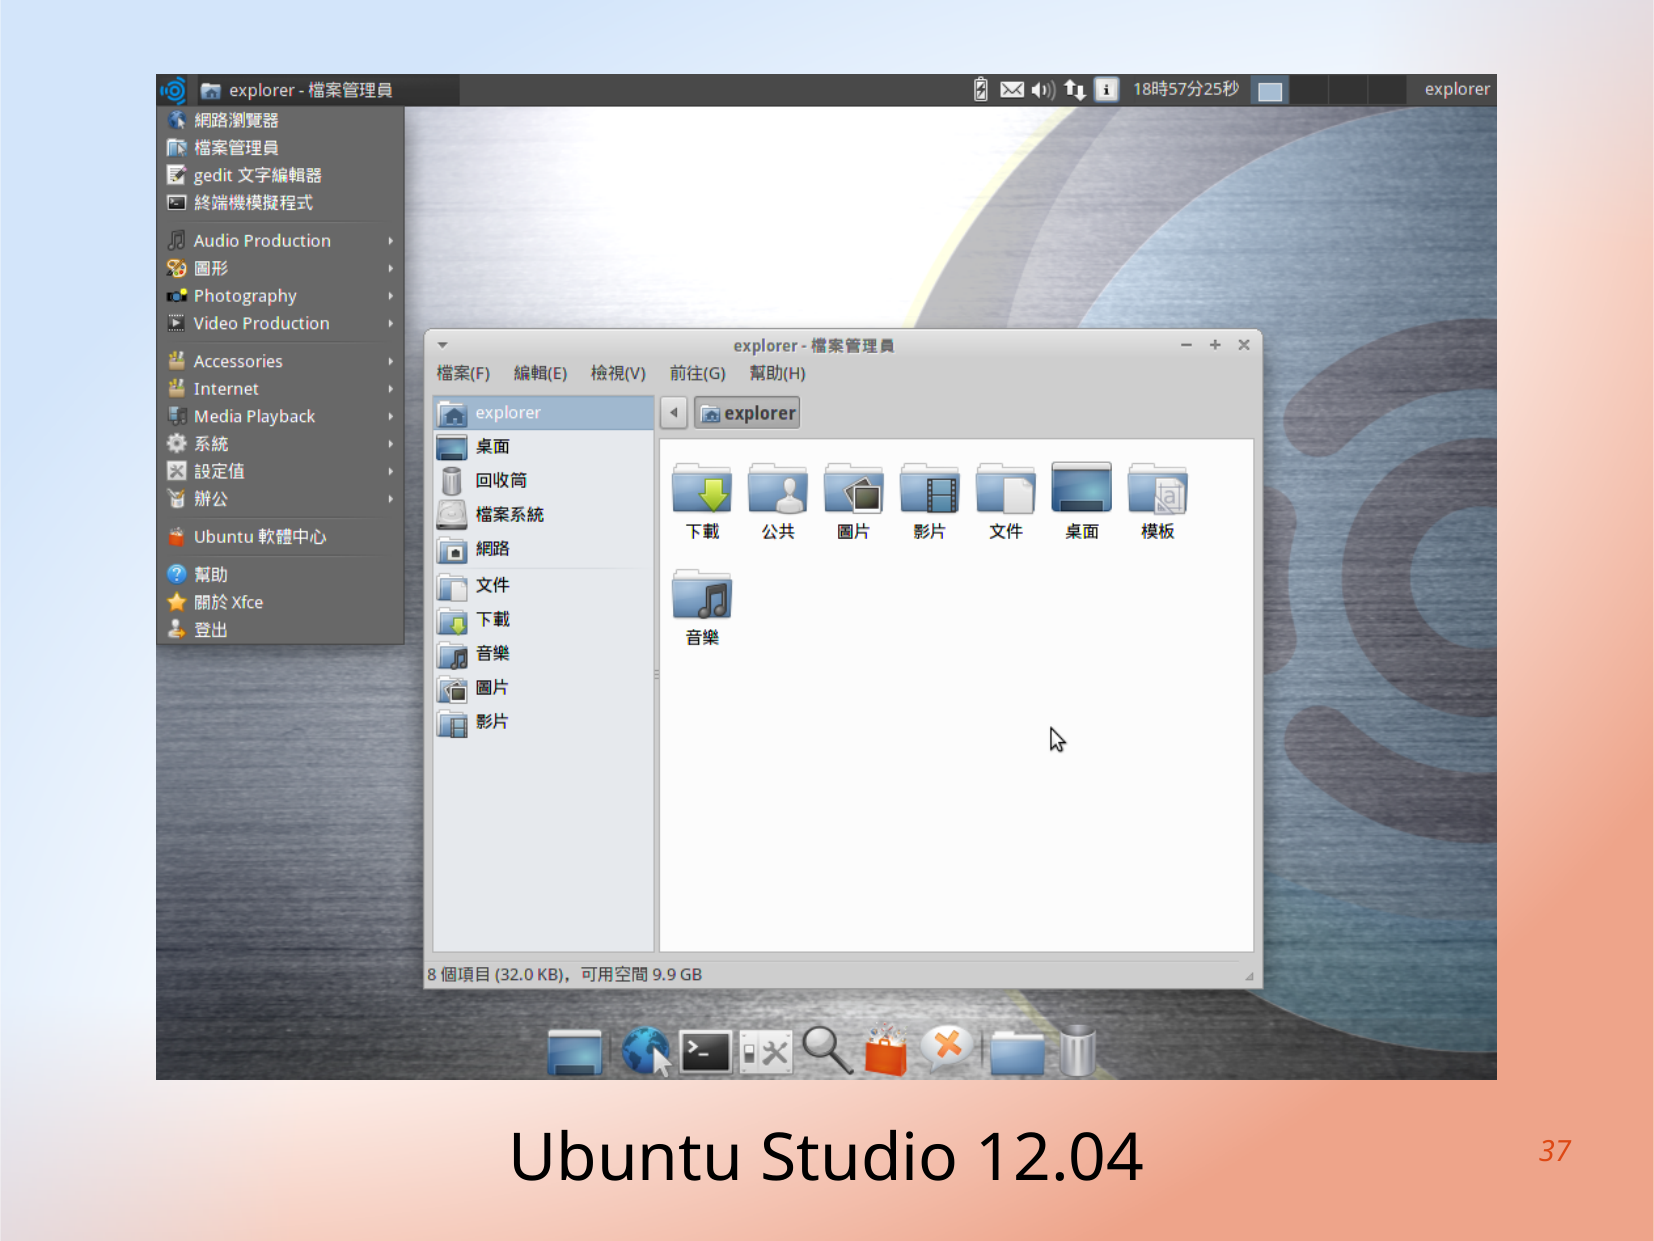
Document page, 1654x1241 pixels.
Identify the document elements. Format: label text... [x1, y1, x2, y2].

picture [0, 0, 1654, 1241]
list Ubuntu Studio 12.04 [82, 1110, 1571, 1201]
